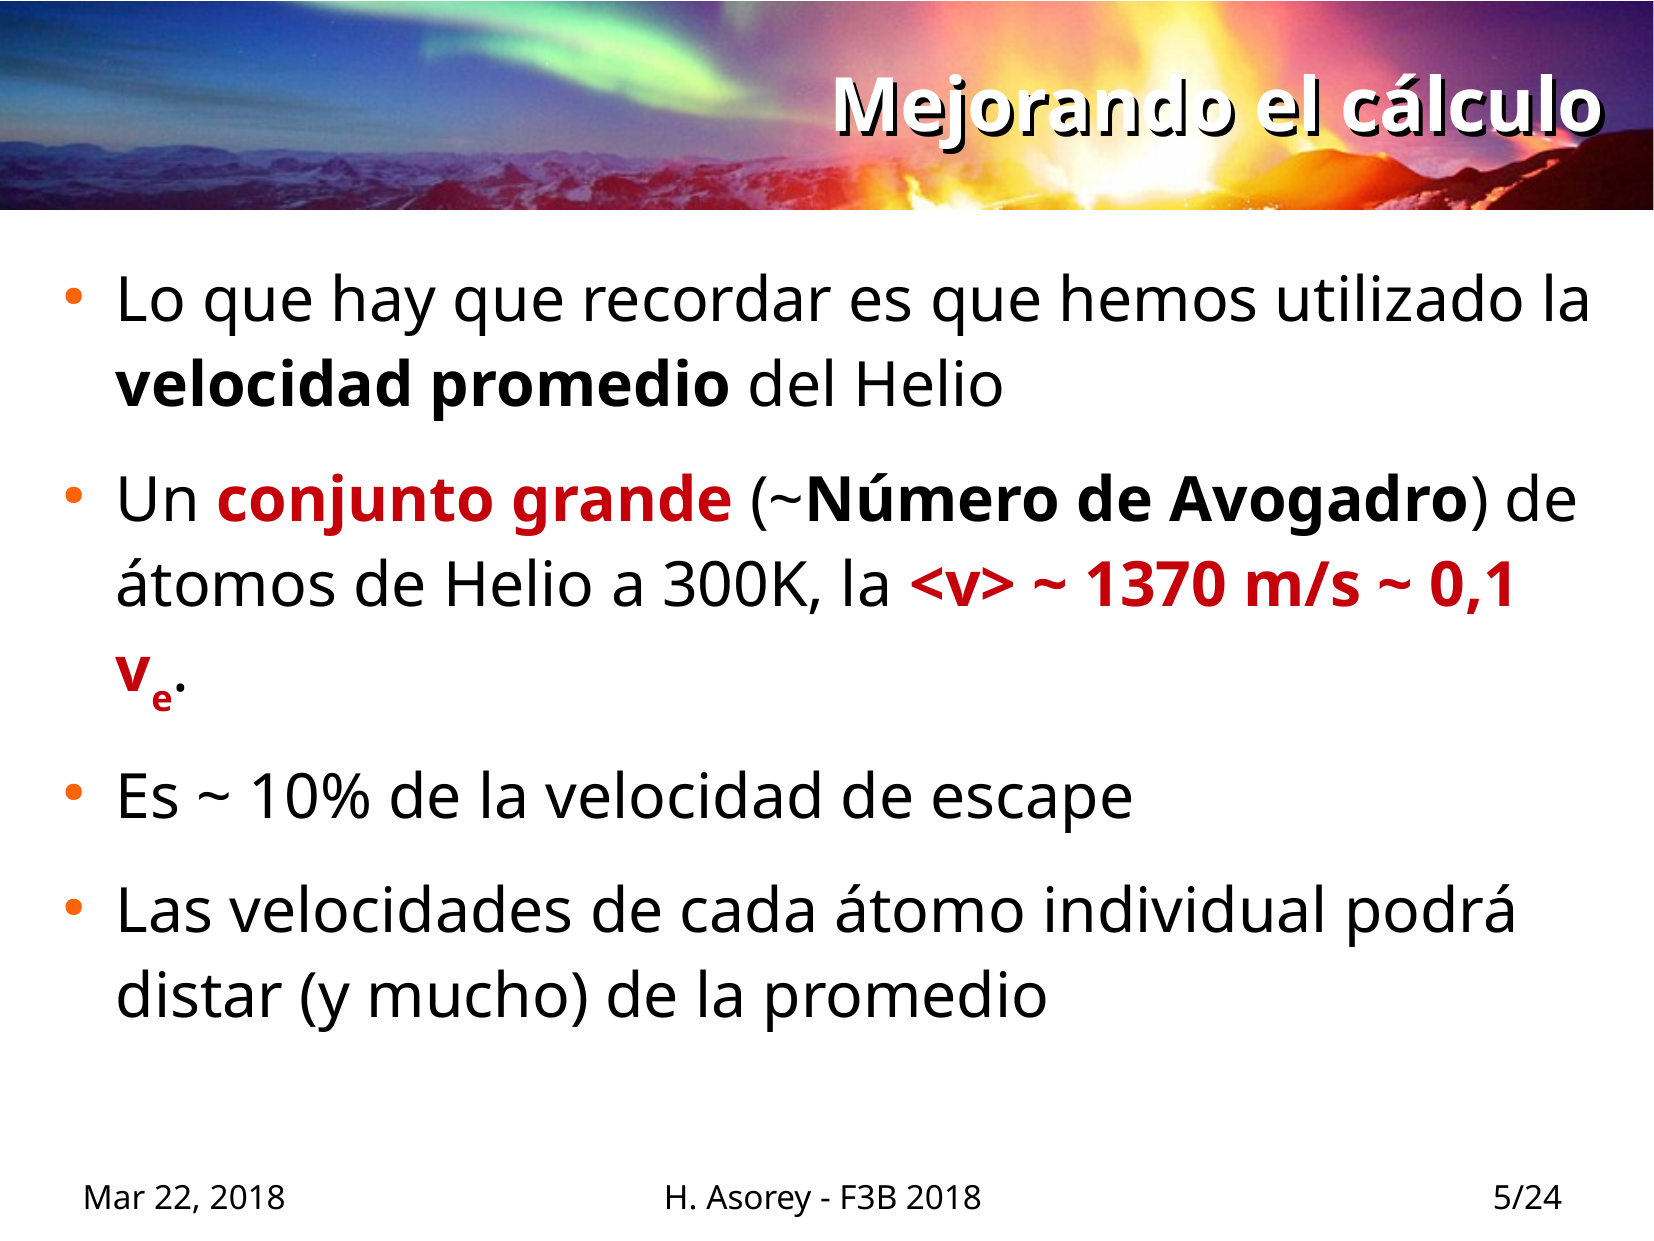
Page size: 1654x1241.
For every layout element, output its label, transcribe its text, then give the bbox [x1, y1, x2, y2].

title Mejorando el cálculo [45, 15, 1606, 191]
list Lo que hay que recordar es que hemos utilizado la velocidad promedio del Helio Un conjunto grande (~Número de Avogadro) de átomos de Helio a 300K, la <v> ~ 1370 m/s ~ 0,1 ve. Es ~ 10% de la velocidad de escape Las velocidades de cada átomo individual podrá distar (y mucho) de la promedio [45, 255, 1606, 1156]
picture [0, 1, 1654, 210]
